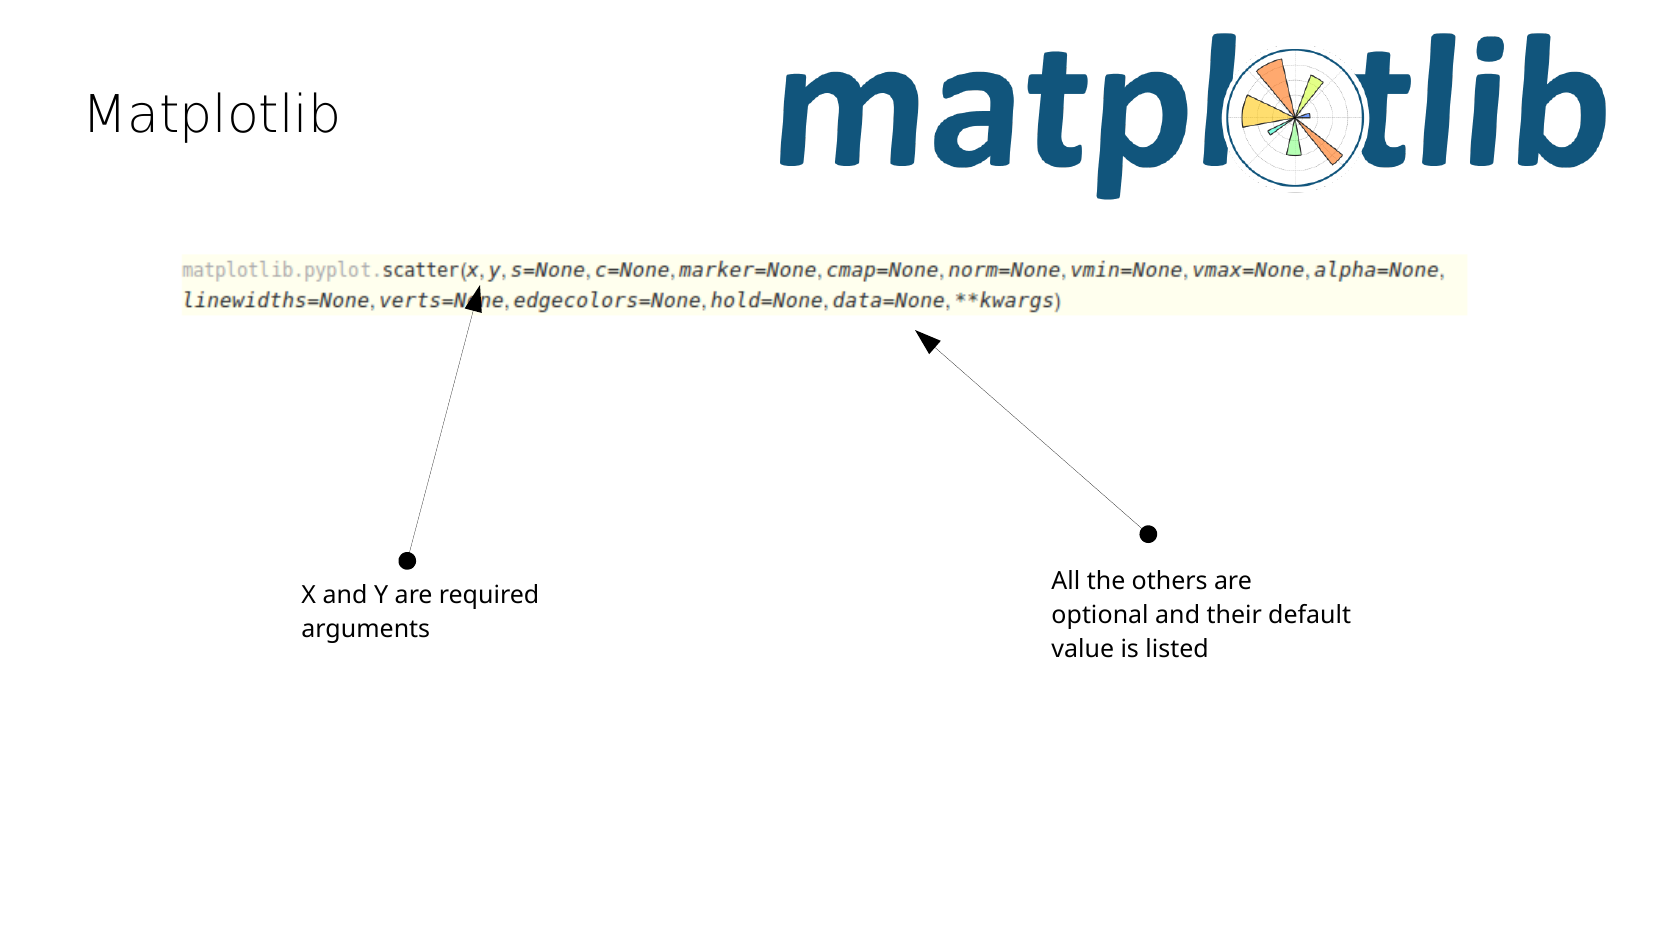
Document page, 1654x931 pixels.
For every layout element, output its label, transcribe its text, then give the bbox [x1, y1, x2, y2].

text_box X and Y are required arguments [286, 569, 617, 642]
picture [743, 2, 1653, 221]
picture [176, 253, 1477, 322]
text_box All the others are optional and their default value is listed [1036, 555, 1367, 657]
title Matplotlib [82, 37, 743, 193]
